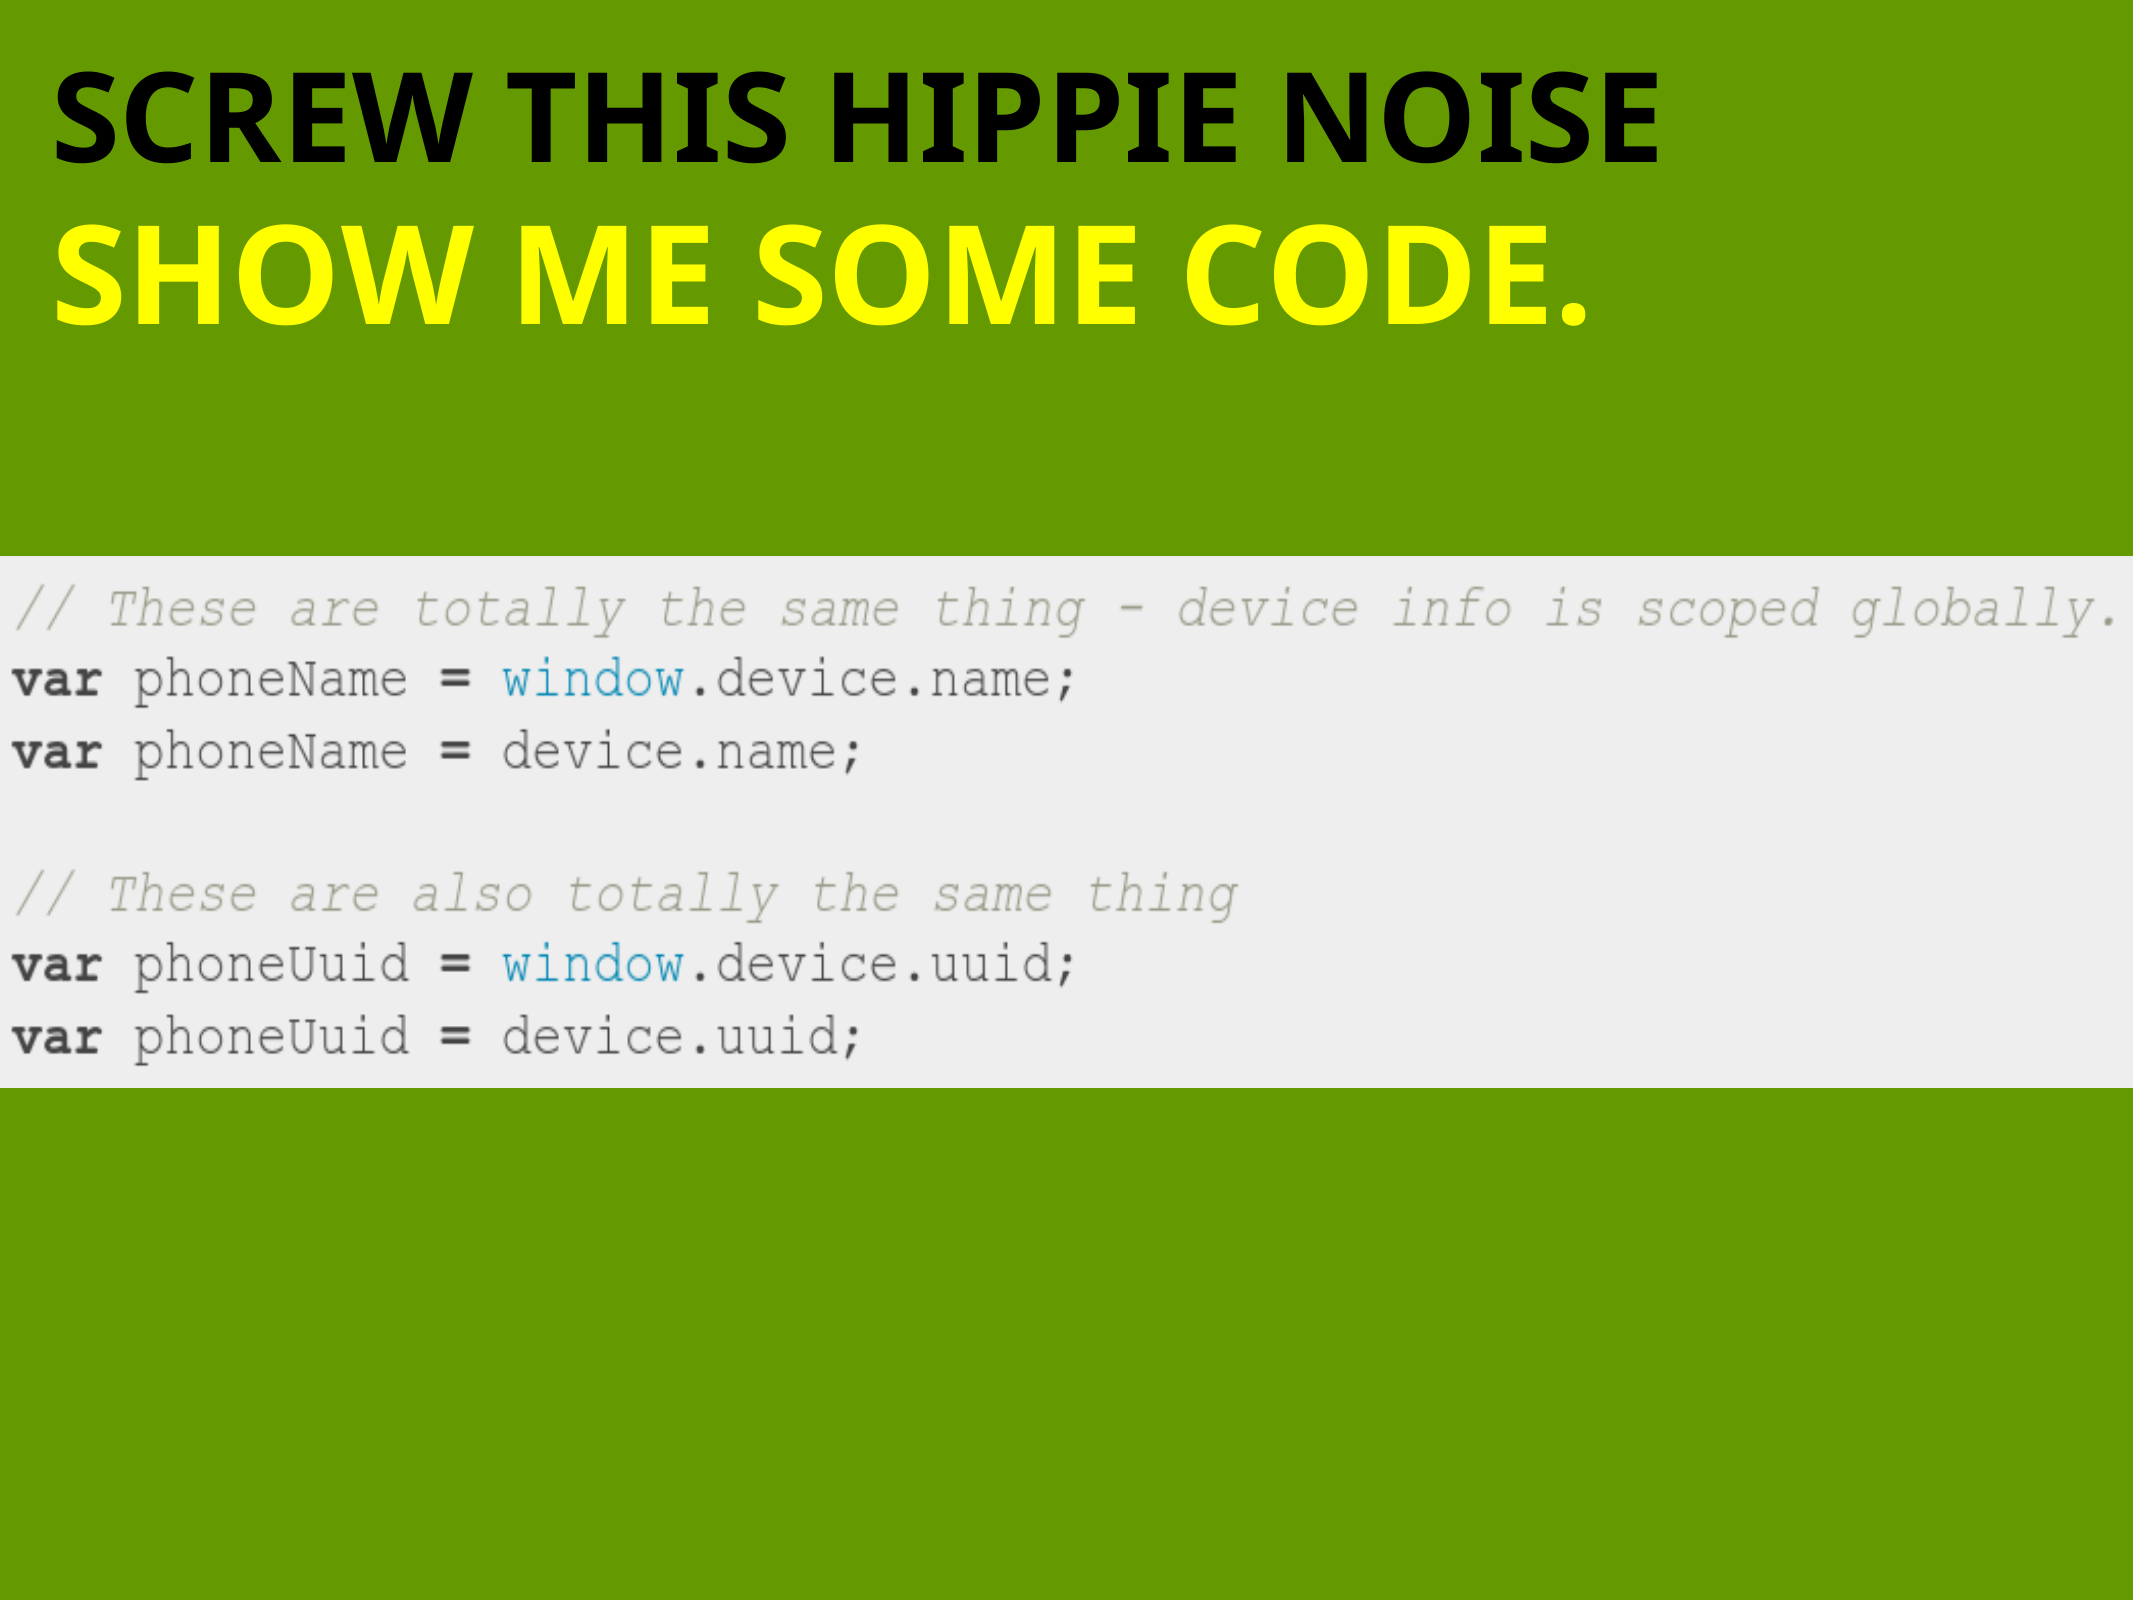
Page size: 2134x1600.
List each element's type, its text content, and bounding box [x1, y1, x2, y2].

picture [0, 556, 2134, 1088]
text_box SCREW THIS HIPPIE NOISE SHOW ME SOME CODE. [41, 37, 2063, 483]
